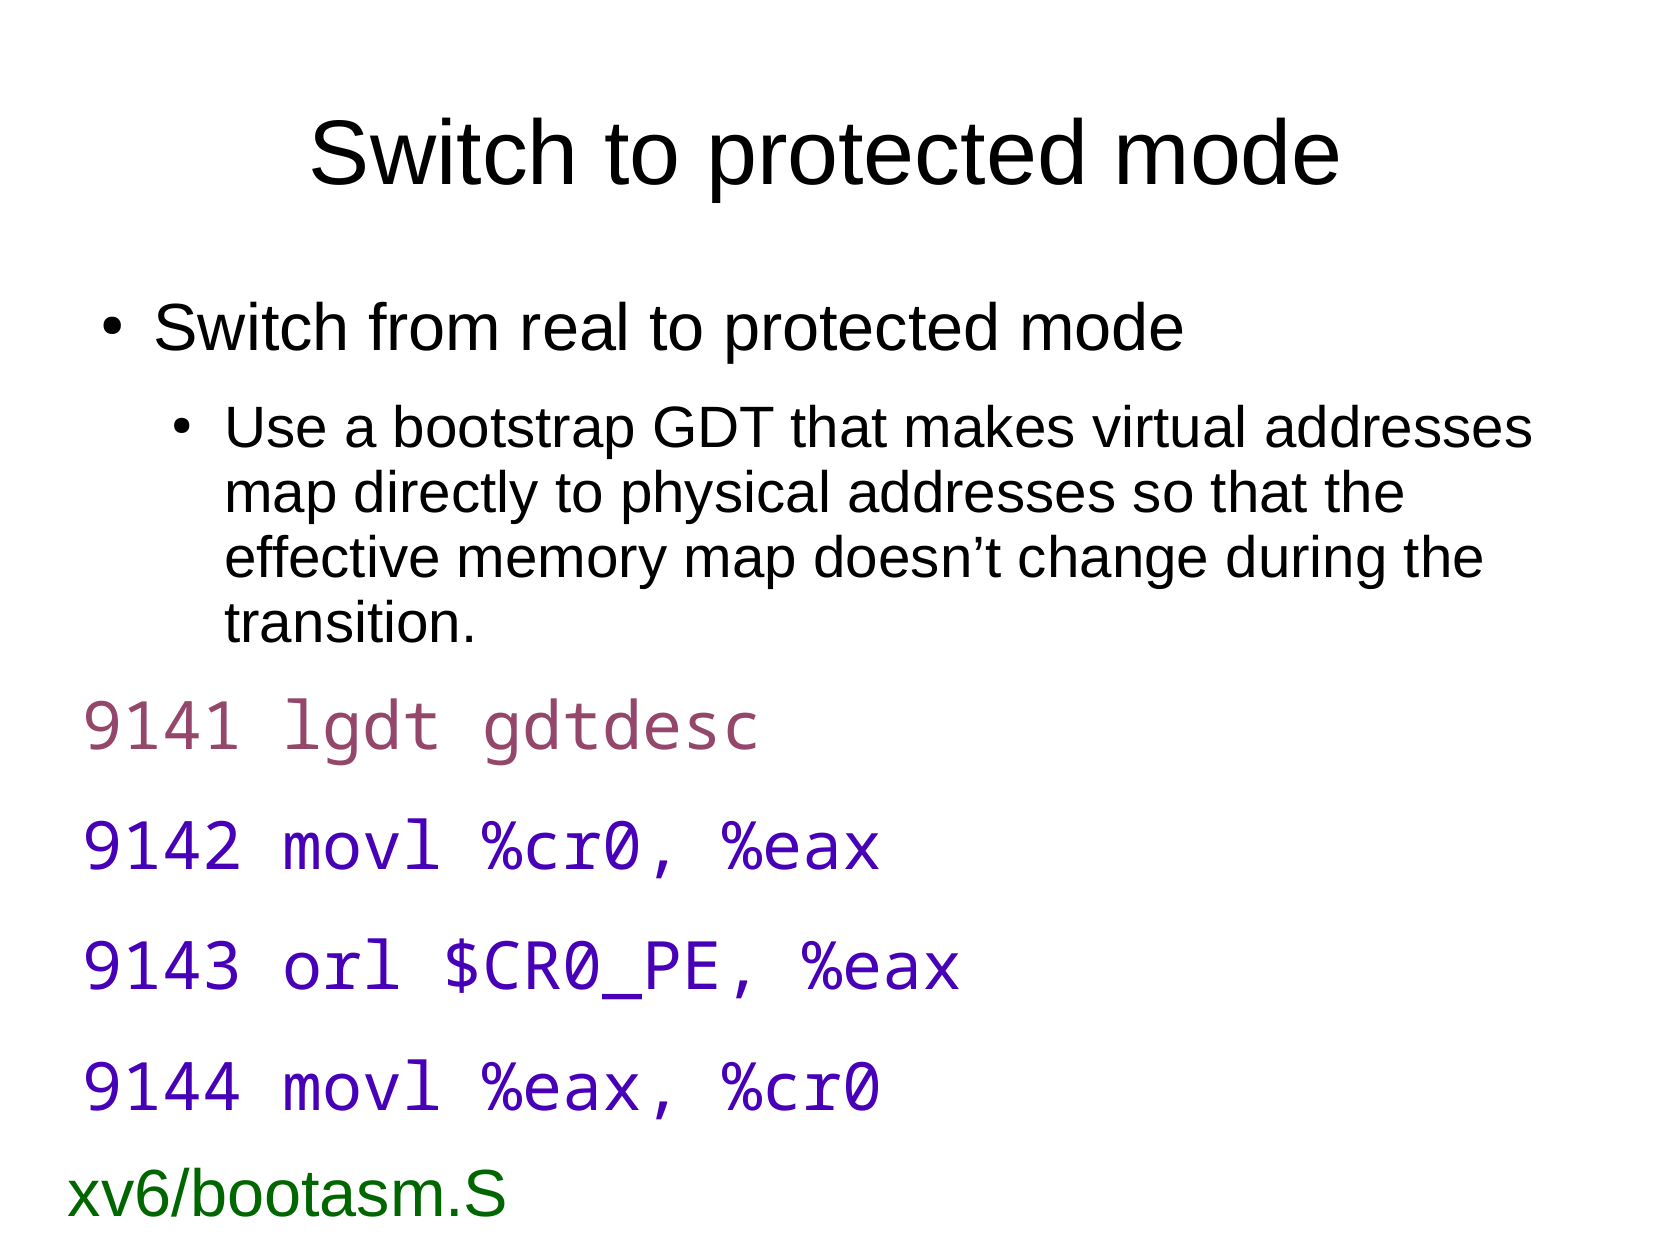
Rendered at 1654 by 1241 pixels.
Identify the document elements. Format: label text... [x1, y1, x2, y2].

list Switch from real to protected mode Use a bootstrap GDT that makes virtual addresses map directly to physical addresses so that the effective memory map doesn’t change during the transition. 9141 lgdt gdtdesc 9142 movl %cr0, %eax 9143 orl $CR0_PE, %eax 9144 movl %eax, %cr0 [82, 290, 1571, 1163]
text_box xv6/bootasm.S [53, 1148, 638, 1238]
title Switch to protected mode [82, 49, 1571, 257]
